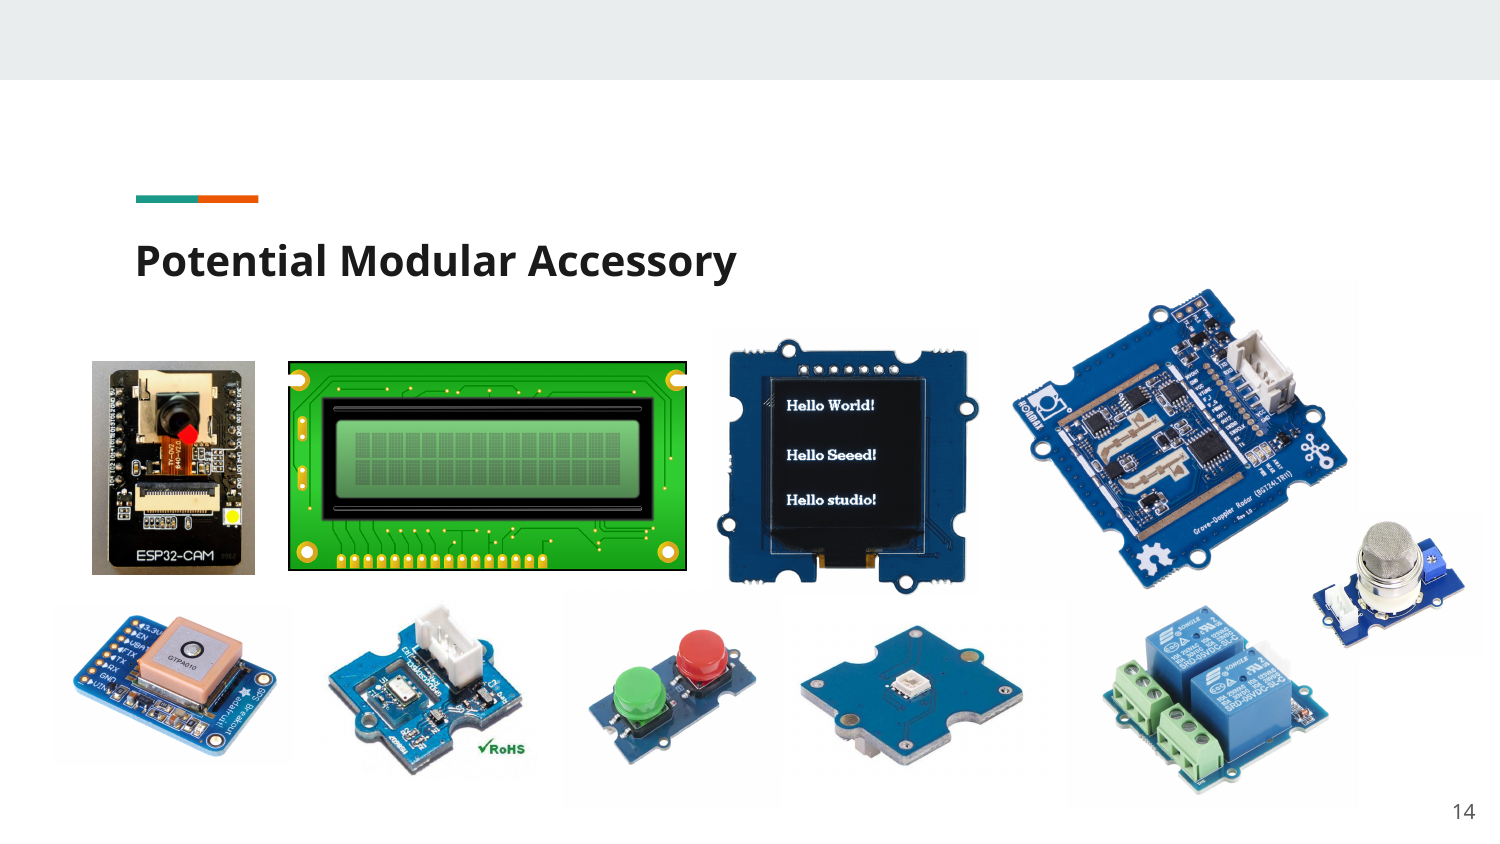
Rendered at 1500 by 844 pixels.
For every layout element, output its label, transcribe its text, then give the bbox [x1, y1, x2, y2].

picture [563, 328, 1047, 809]
picture [319, 588, 537, 781]
picture [92, 361, 255, 575]
picture [288, 361, 687, 571]
slide_number <number> [1400, 779, 1491, 844]
title Potential Modular Accessory [119, 216, 1381, 305]
picture [53, 605, 293, 765]
picture [999, 280, 1485, 808]
